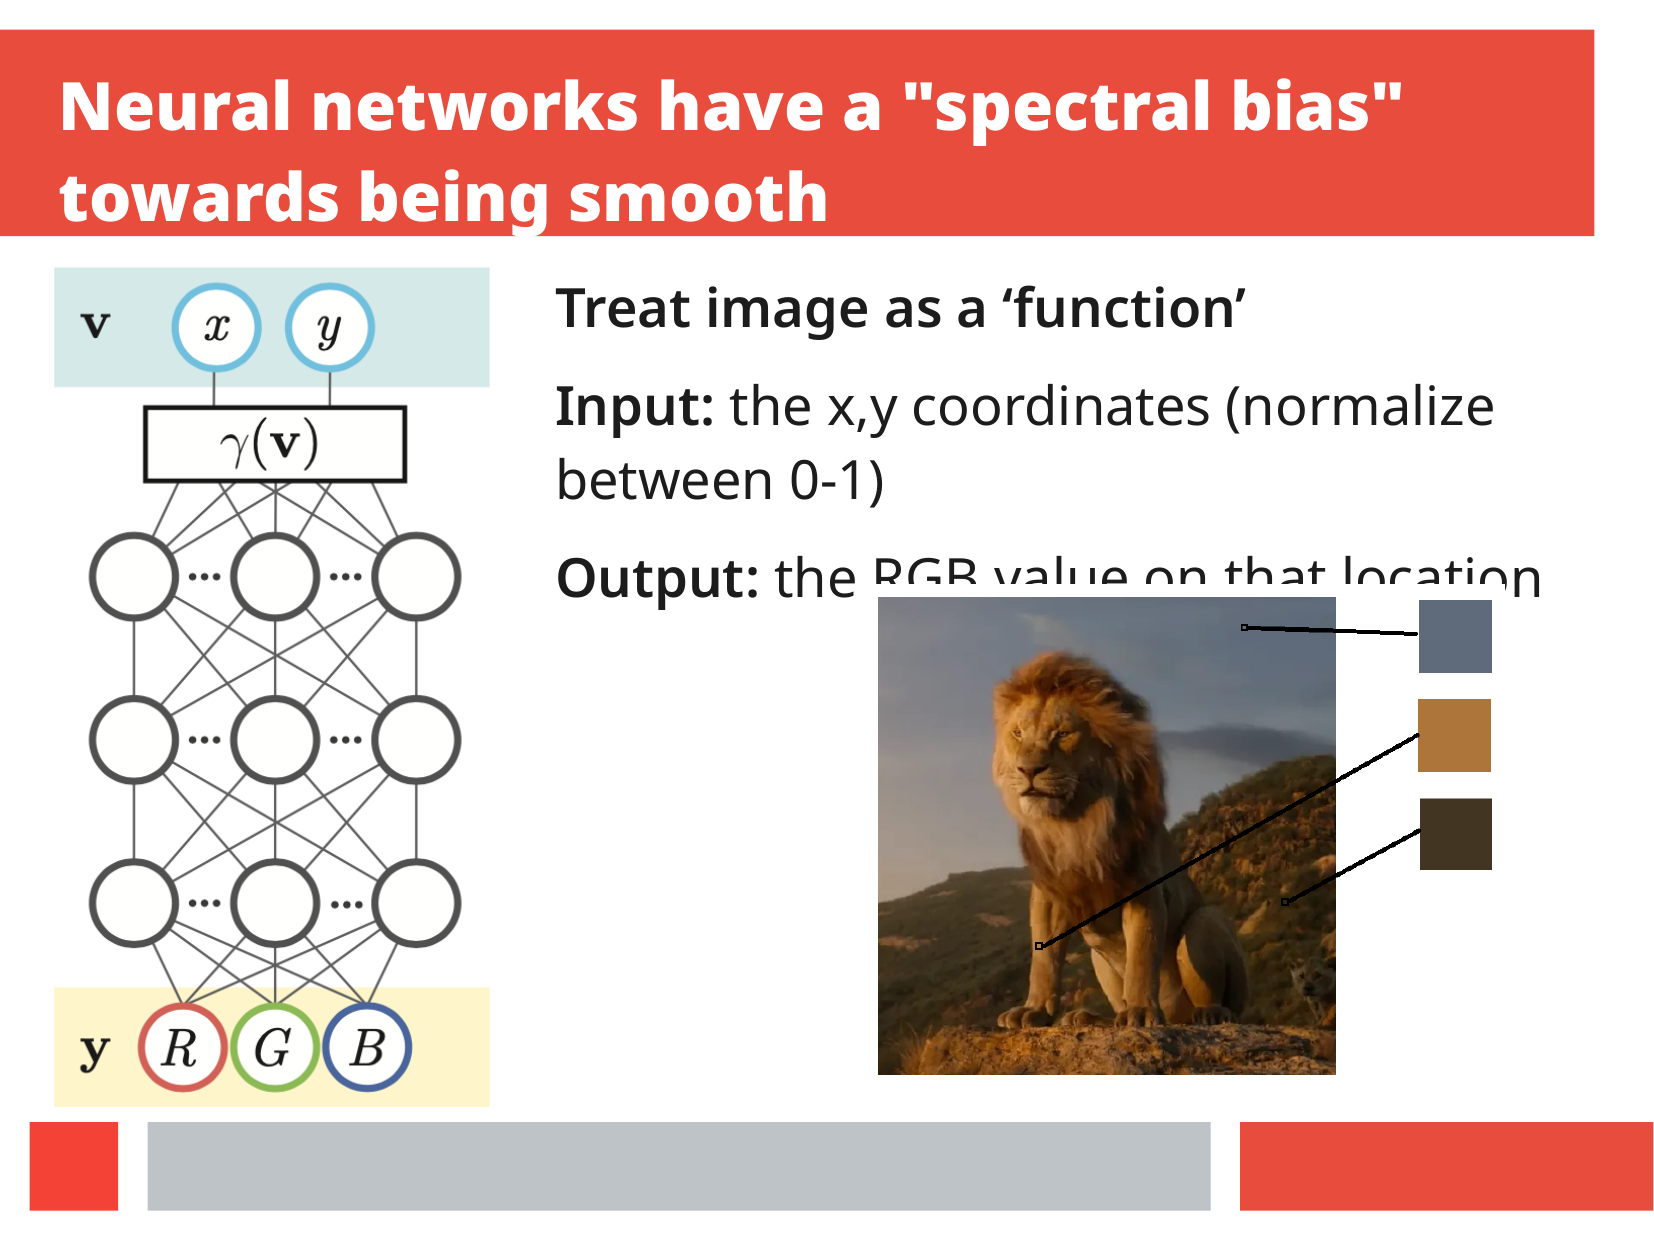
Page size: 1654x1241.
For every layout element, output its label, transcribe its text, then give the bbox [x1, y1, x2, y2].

picture [41, 254, 496, 1109]
list Treat image as a ‘function’ Input: the x,y coordinates (normalize between 0-1) Output: the RGB value on that location [555, 270, 1565, 1093]
title Neural networks have a "spectral bias" towards being smooth [59, 59, 1595, 207]
picture [870, 584, 1505, 1081]
